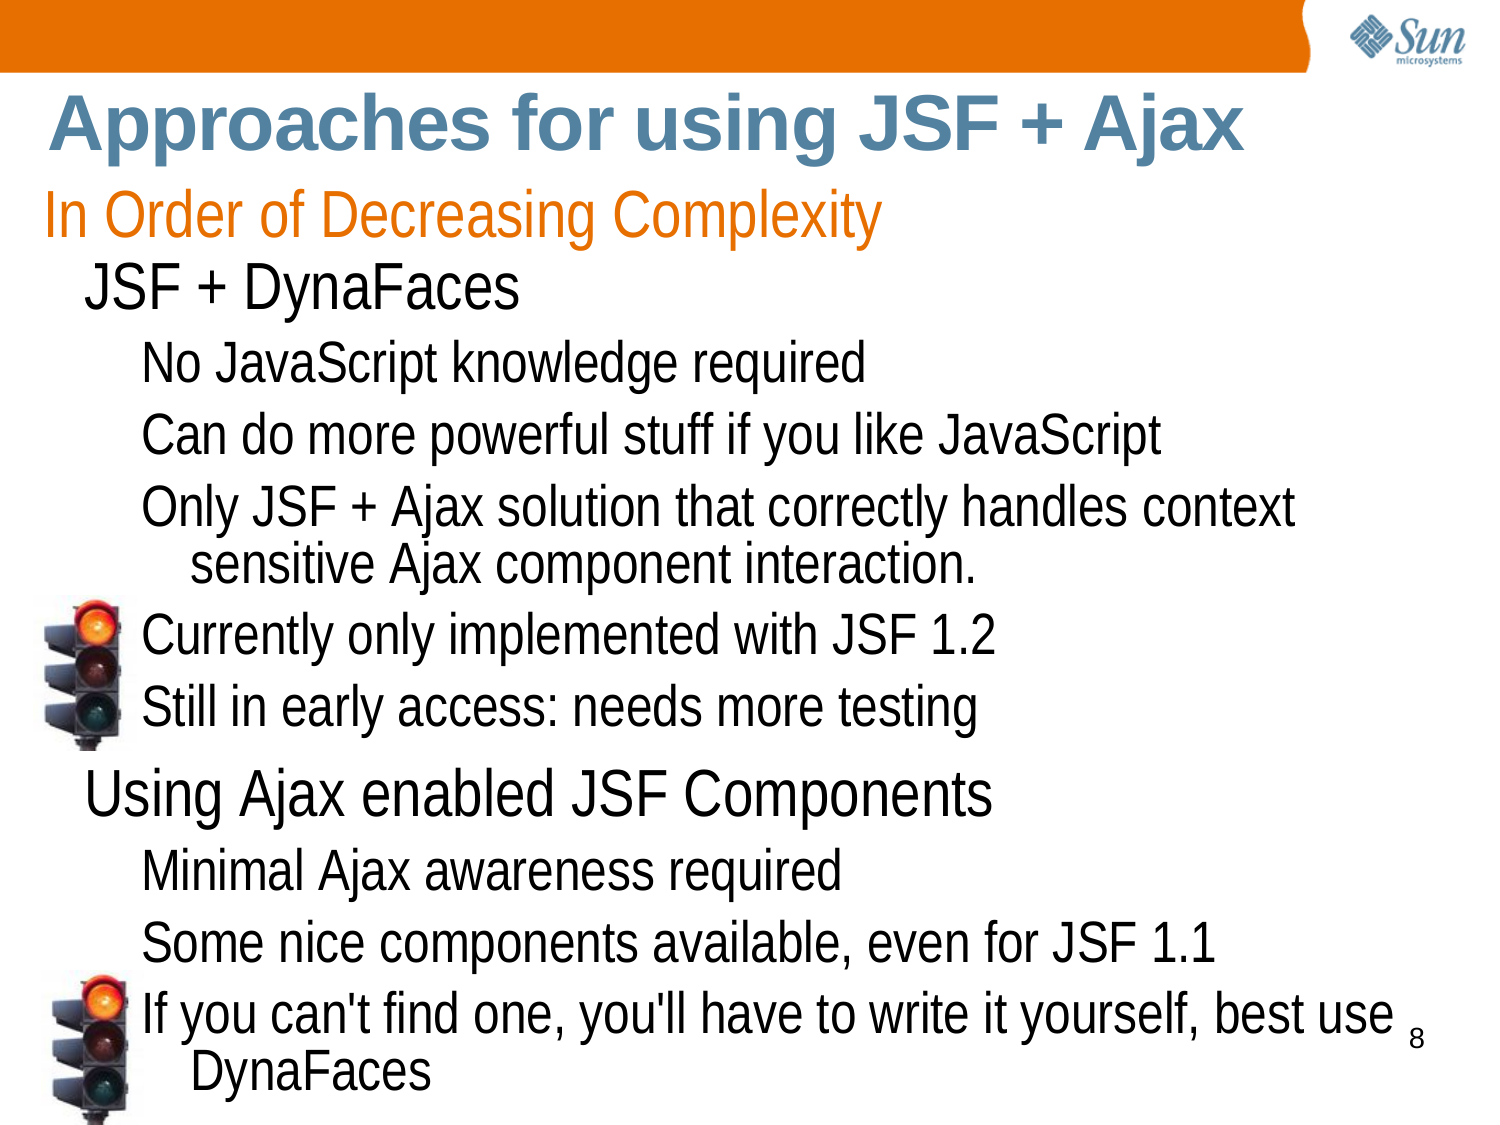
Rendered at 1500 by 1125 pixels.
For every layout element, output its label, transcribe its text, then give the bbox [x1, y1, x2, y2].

list JSF + DynaFaces No JavaScript knowledge required Can do more powerful stuff if you like JavaScript Only JSF + Ajax solution that correctly handles context sensitive Ajax component interaction. Currently only implemented with JSF 1.2 Still in early access: needs more testing Using Ajax enabled JSF Components Minimal Ajax awareness required Some nice components available, even for JSF 1.1 If you can't find one, you'll have to write it yourself, best use DynaFaces [64, 257, 1402, 1119]
picture [0, 0, 1500, 75]
picture [33, 595, 137, 751]
title Approaches for using JSF + Ajax [48, 86, 1410, 191]
picture [41, 970, 144, 1125]
text_box In Order of Decreasing Complexity [43, 185, 1311, 263]
